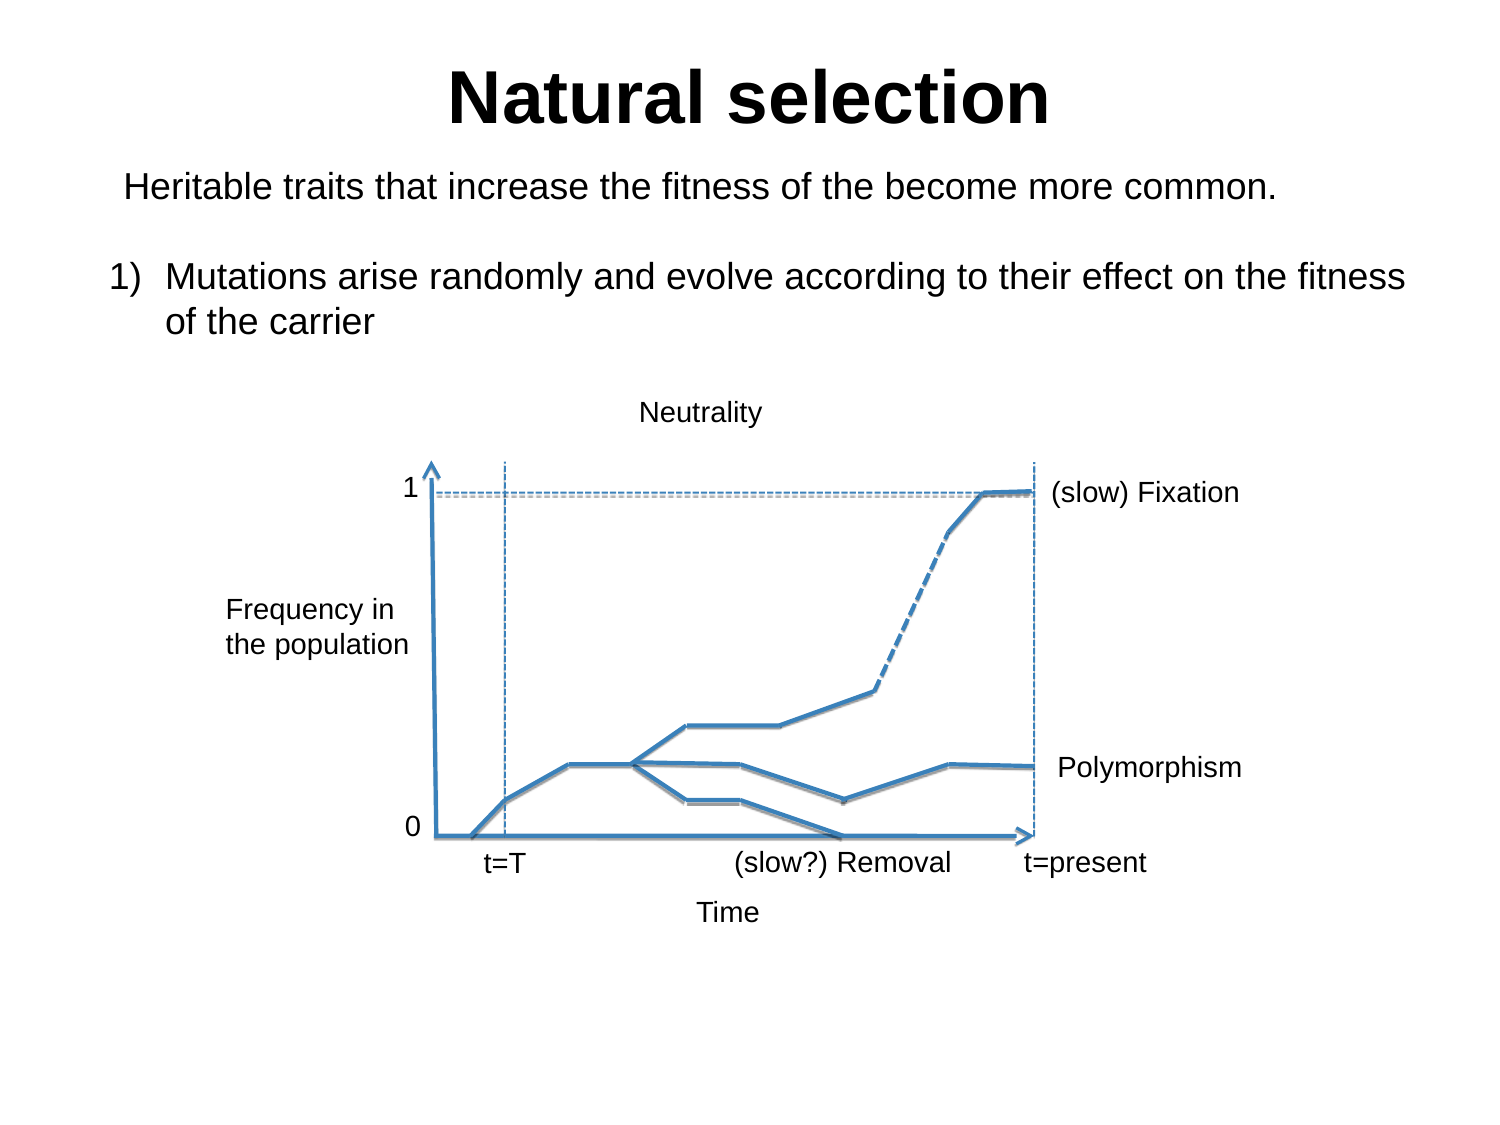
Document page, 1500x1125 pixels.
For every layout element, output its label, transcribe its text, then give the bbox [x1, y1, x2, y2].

title Natural selection [75, 0, 1425, 146]
text_box Frequency in the population [210, 583, 432, 669]
text_box t=present [1009, 835, 1162, 886]
text_box Time [681, 886, 799, 937]
text_box (slow?) Removal [719, 835, 967, 886]
text_box 0 [390, 799, 436, 850]
list Heritable traits that increase the fitness of the become more common. Mutations arise randomly and evolve according to their effect on the fitness of the carrier [75, 146, 1425, 363]
text_box 1 [387, 460, 434, 511]
text_box (slow) Fixation [1036, 465, 1255, 516]
text_box t=T [468, 837, 542, 887]
text_box Neutrality [624, 385, 778, 436]
text_box Polymorphism [1042, 740, 1258, 791]
